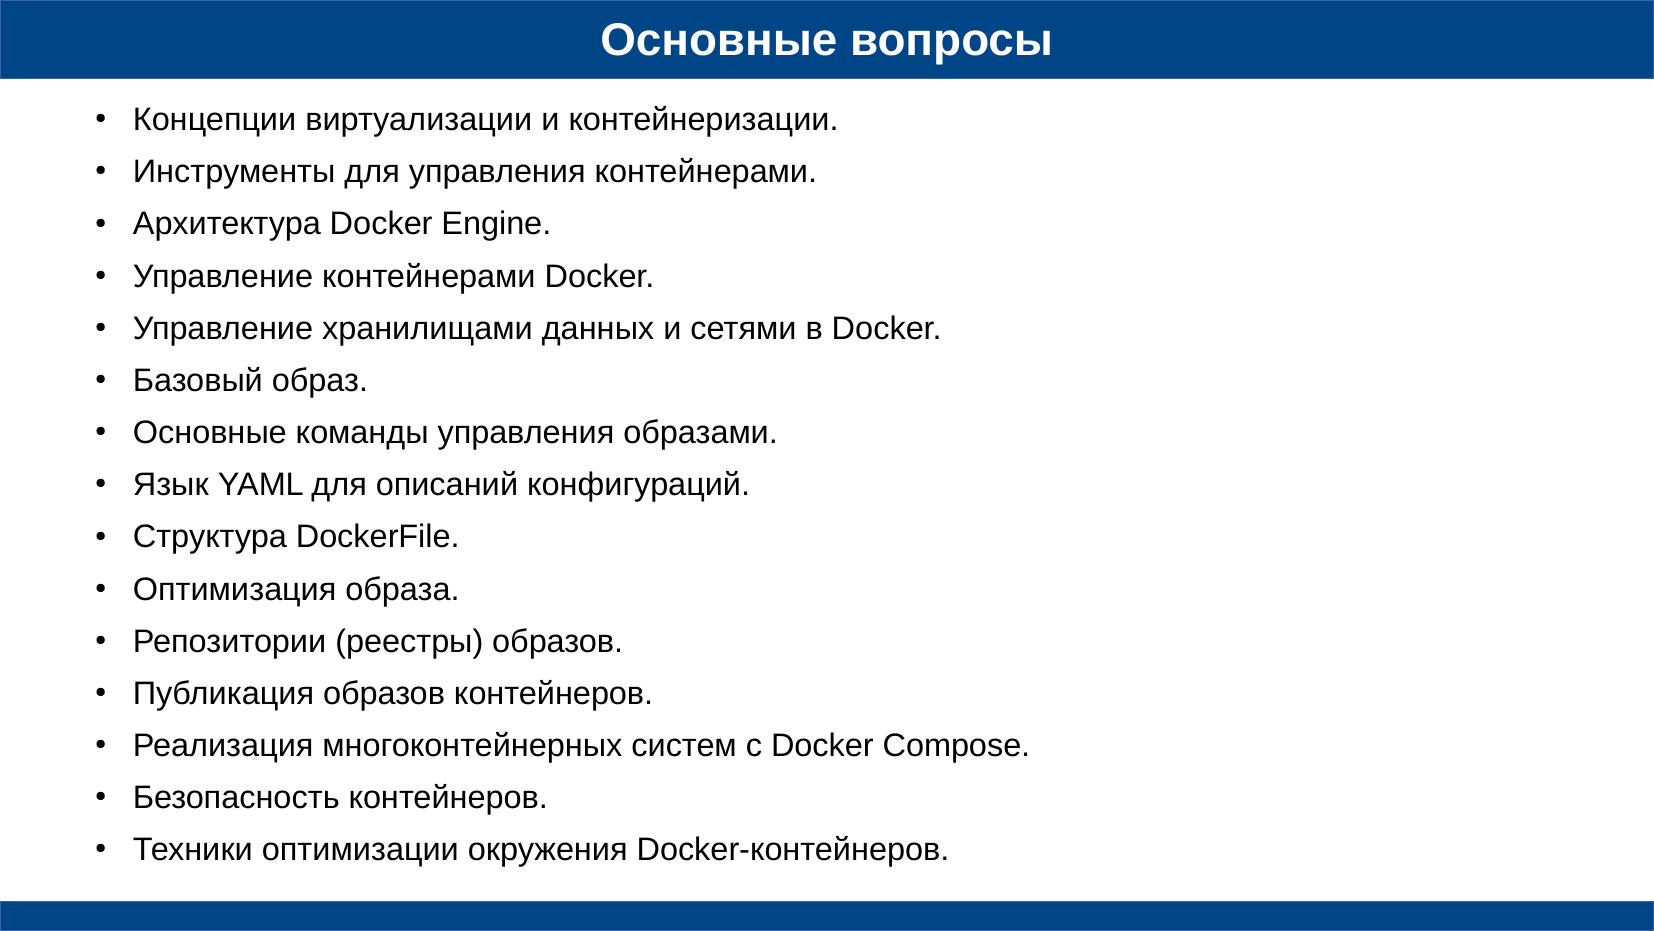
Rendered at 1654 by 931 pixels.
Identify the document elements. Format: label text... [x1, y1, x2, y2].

list Концепции виртуализации и контейнеризации. Инструменты для управления контейнерами. Архитектура Docker Engine. Управление контейнерами Docker. Управление хранилищами данных и сетями в Docker. Базовый образ. Основные команды управления образами. Язык YAML для описаний конфигураций. Структура DockerFile. Оптимизация образа. Репозитории (реестры) образов. Публикация образов контейнеров. Реализация многоконтейнерных систем с Docker Compose. Безопасность контейнеров. Техники оптимизации окружения Docker-контейнеров. [82, 101, 1571, 871]
title Основные вопросы [0, 0, 1654, 79]
